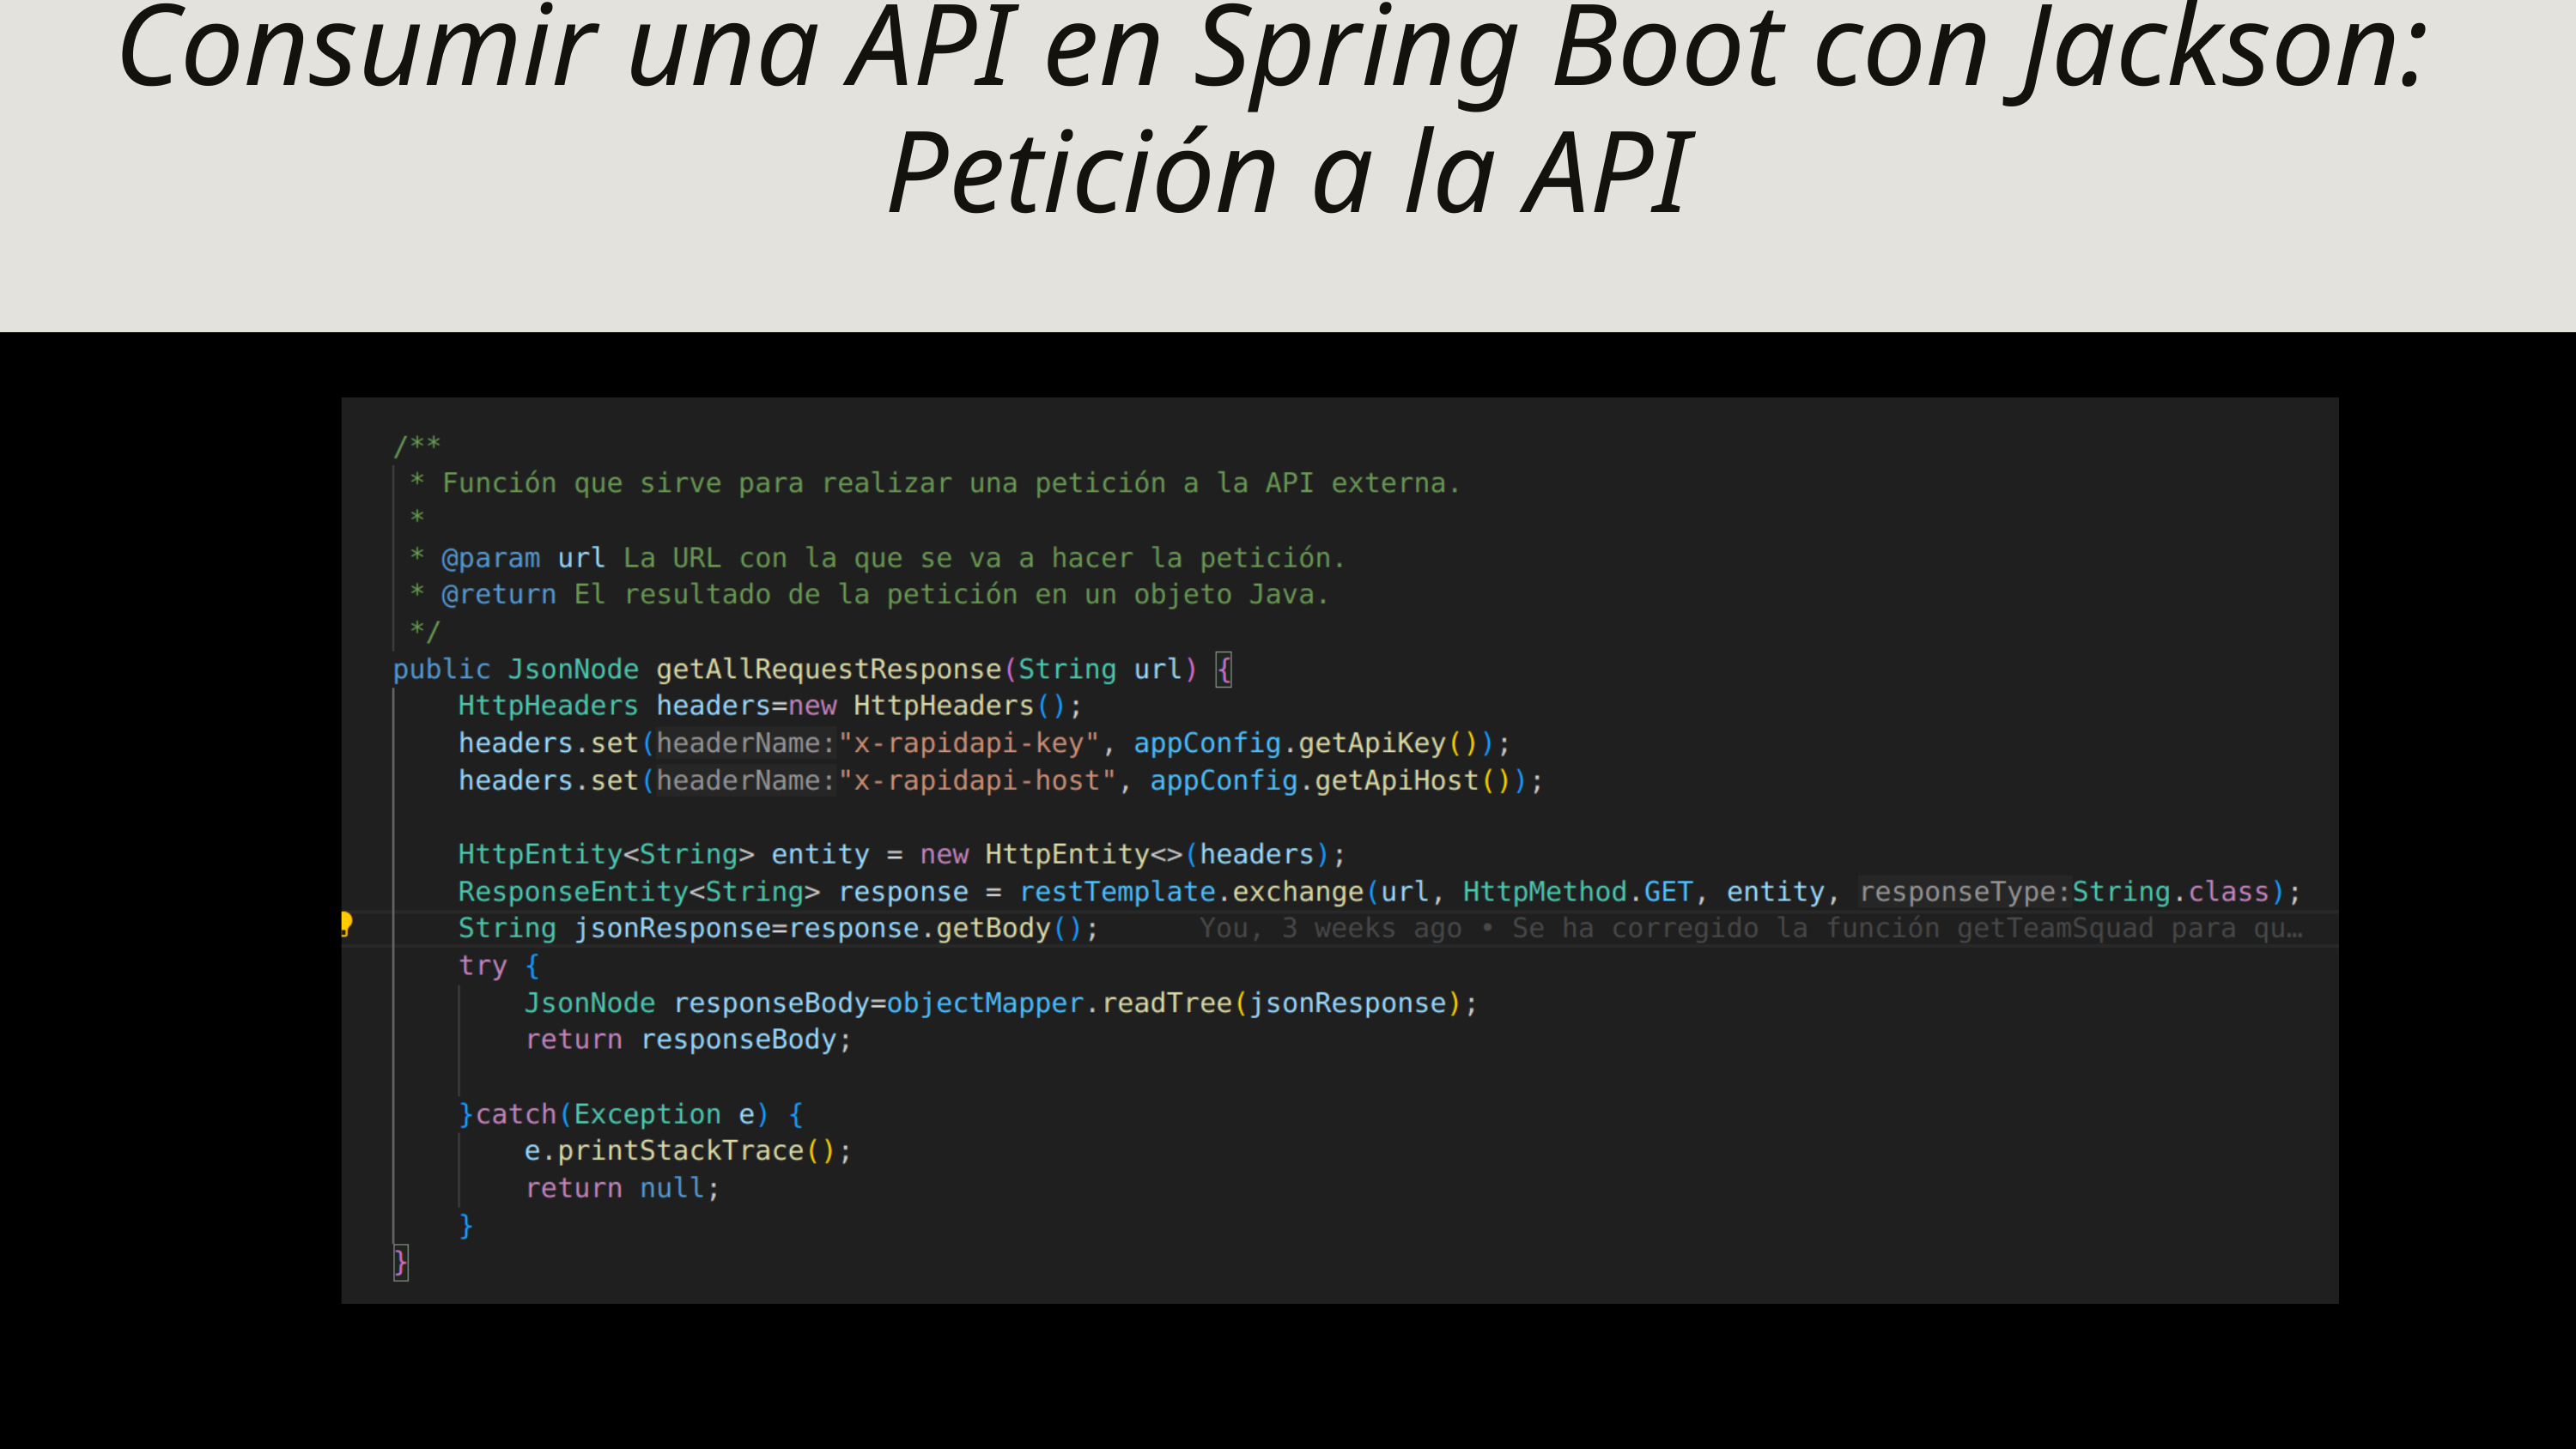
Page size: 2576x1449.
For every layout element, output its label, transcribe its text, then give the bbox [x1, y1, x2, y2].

text_box [0, 332, 2576, 1449]
text_box Consumir una API en Spring Boot con Jackson: Petición a la API [34, 0, 2542, 235]
